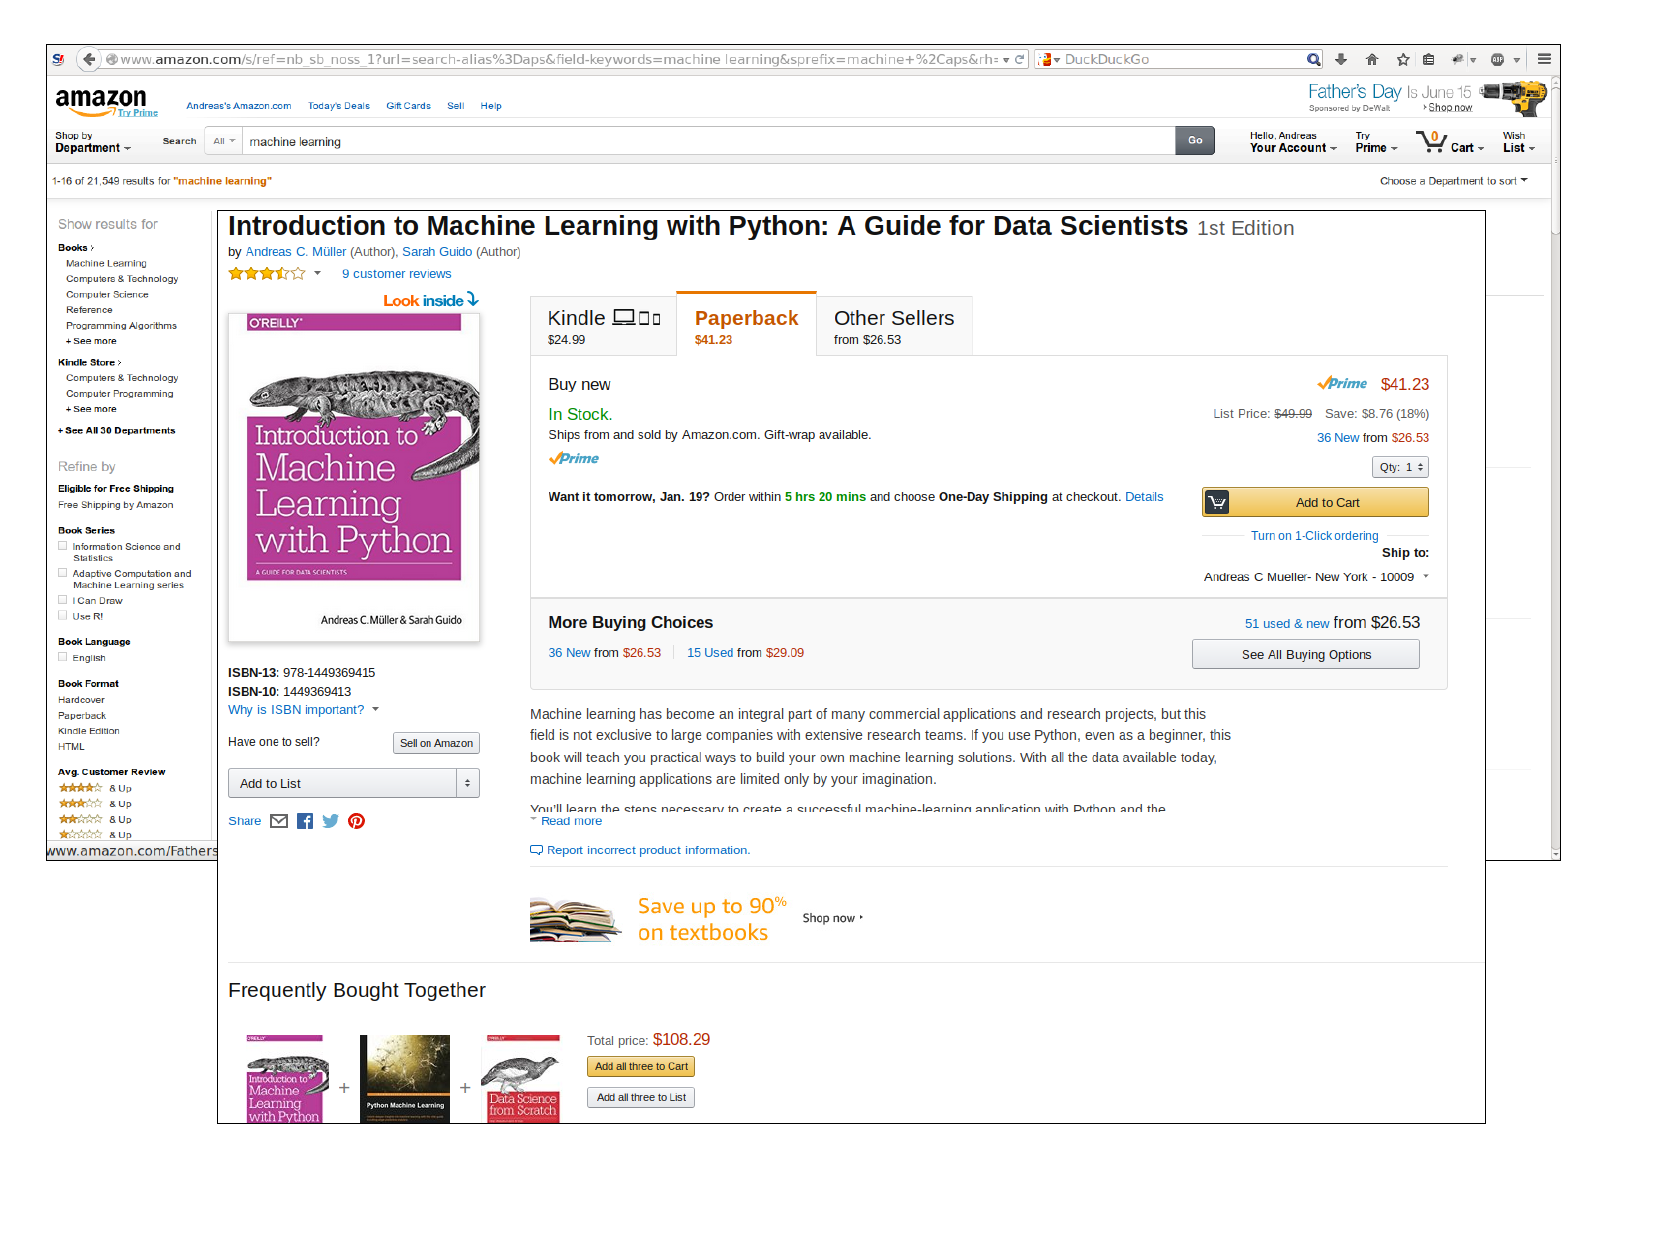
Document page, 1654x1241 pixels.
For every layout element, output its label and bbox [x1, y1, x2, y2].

picture [46, 44, 1561, 1124]
